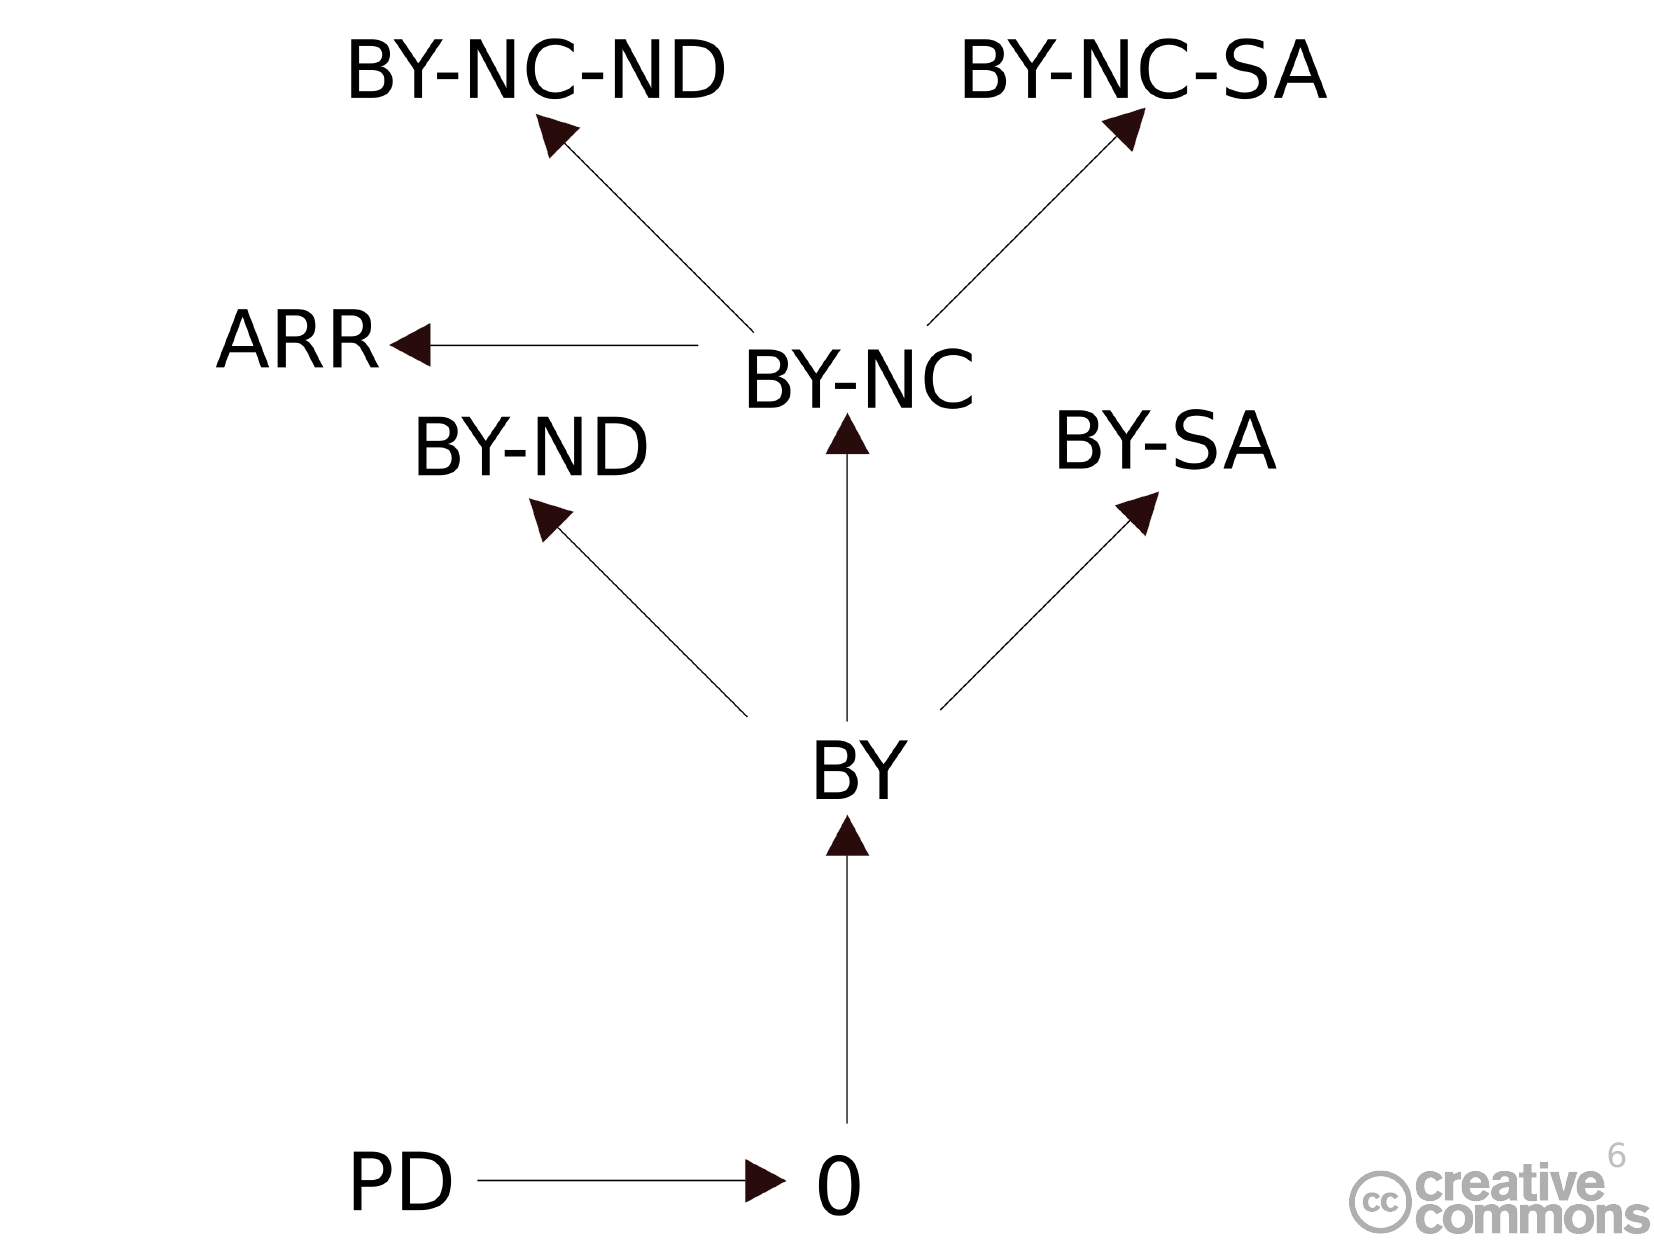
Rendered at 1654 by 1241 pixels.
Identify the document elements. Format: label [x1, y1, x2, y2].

picture [1349, 1162, 1650, 1234]
picture [207, 29, 1336, 1225]
